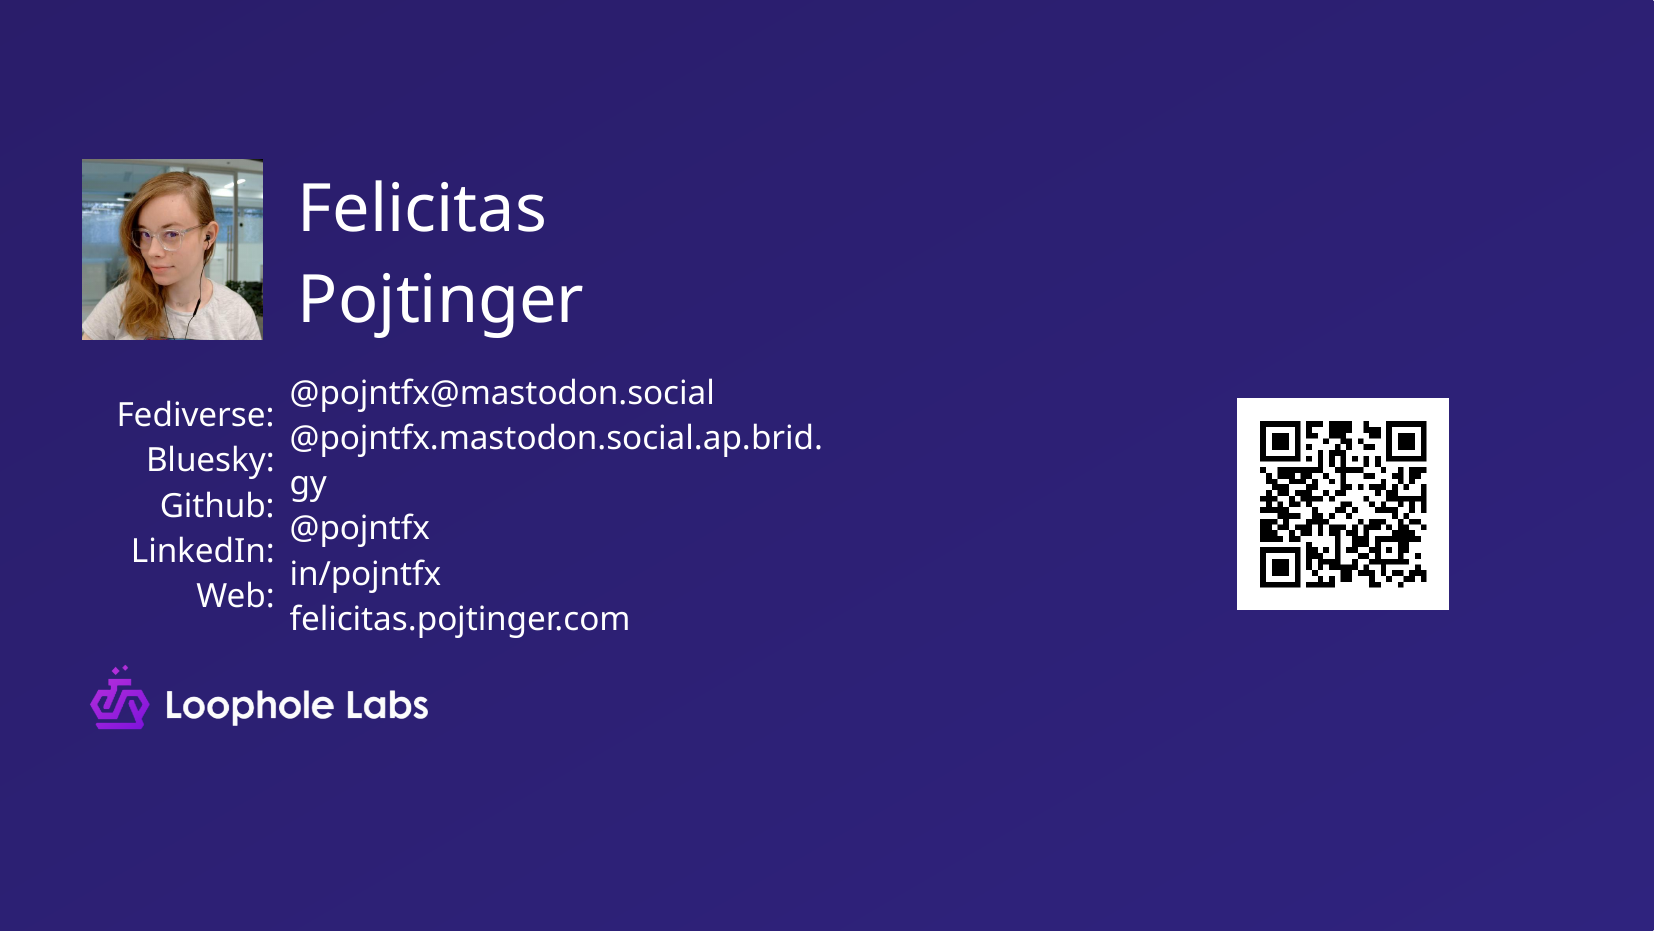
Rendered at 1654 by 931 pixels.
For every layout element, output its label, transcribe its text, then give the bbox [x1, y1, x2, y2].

title Fediverse: Bluesky: Github: LinkedIn: Web: [85, 391, 275, 618]
title @pojntfx@mastodon.social @pojntfx.mastodon.social.ap.brid.gy @pojntfx in/pojntfx felicitas.pojtinger.com [289, 383, 826, 626]
picture [70, 643, 439, 755]
picture [82, 159, 263, 340]
title Felicitas Pojtinger [297, 114, 598, 383]
picture [1237, 398, 1449, 610]
